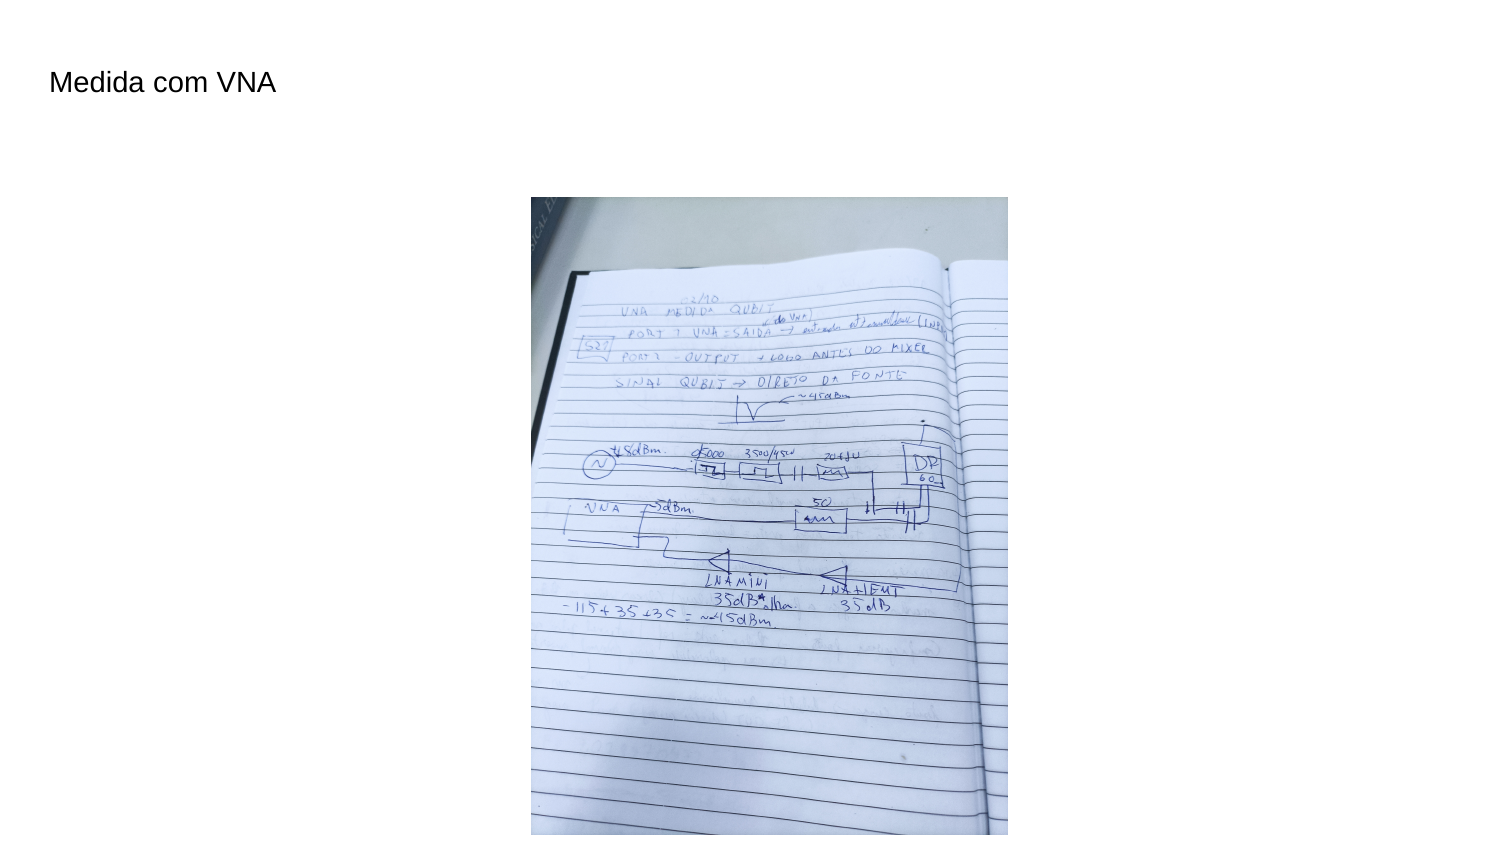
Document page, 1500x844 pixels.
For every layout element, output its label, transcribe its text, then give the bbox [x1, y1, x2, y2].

title Medida com VNA [49, 17, 1270, 148]
picture [531, 197, 1008, 835]
